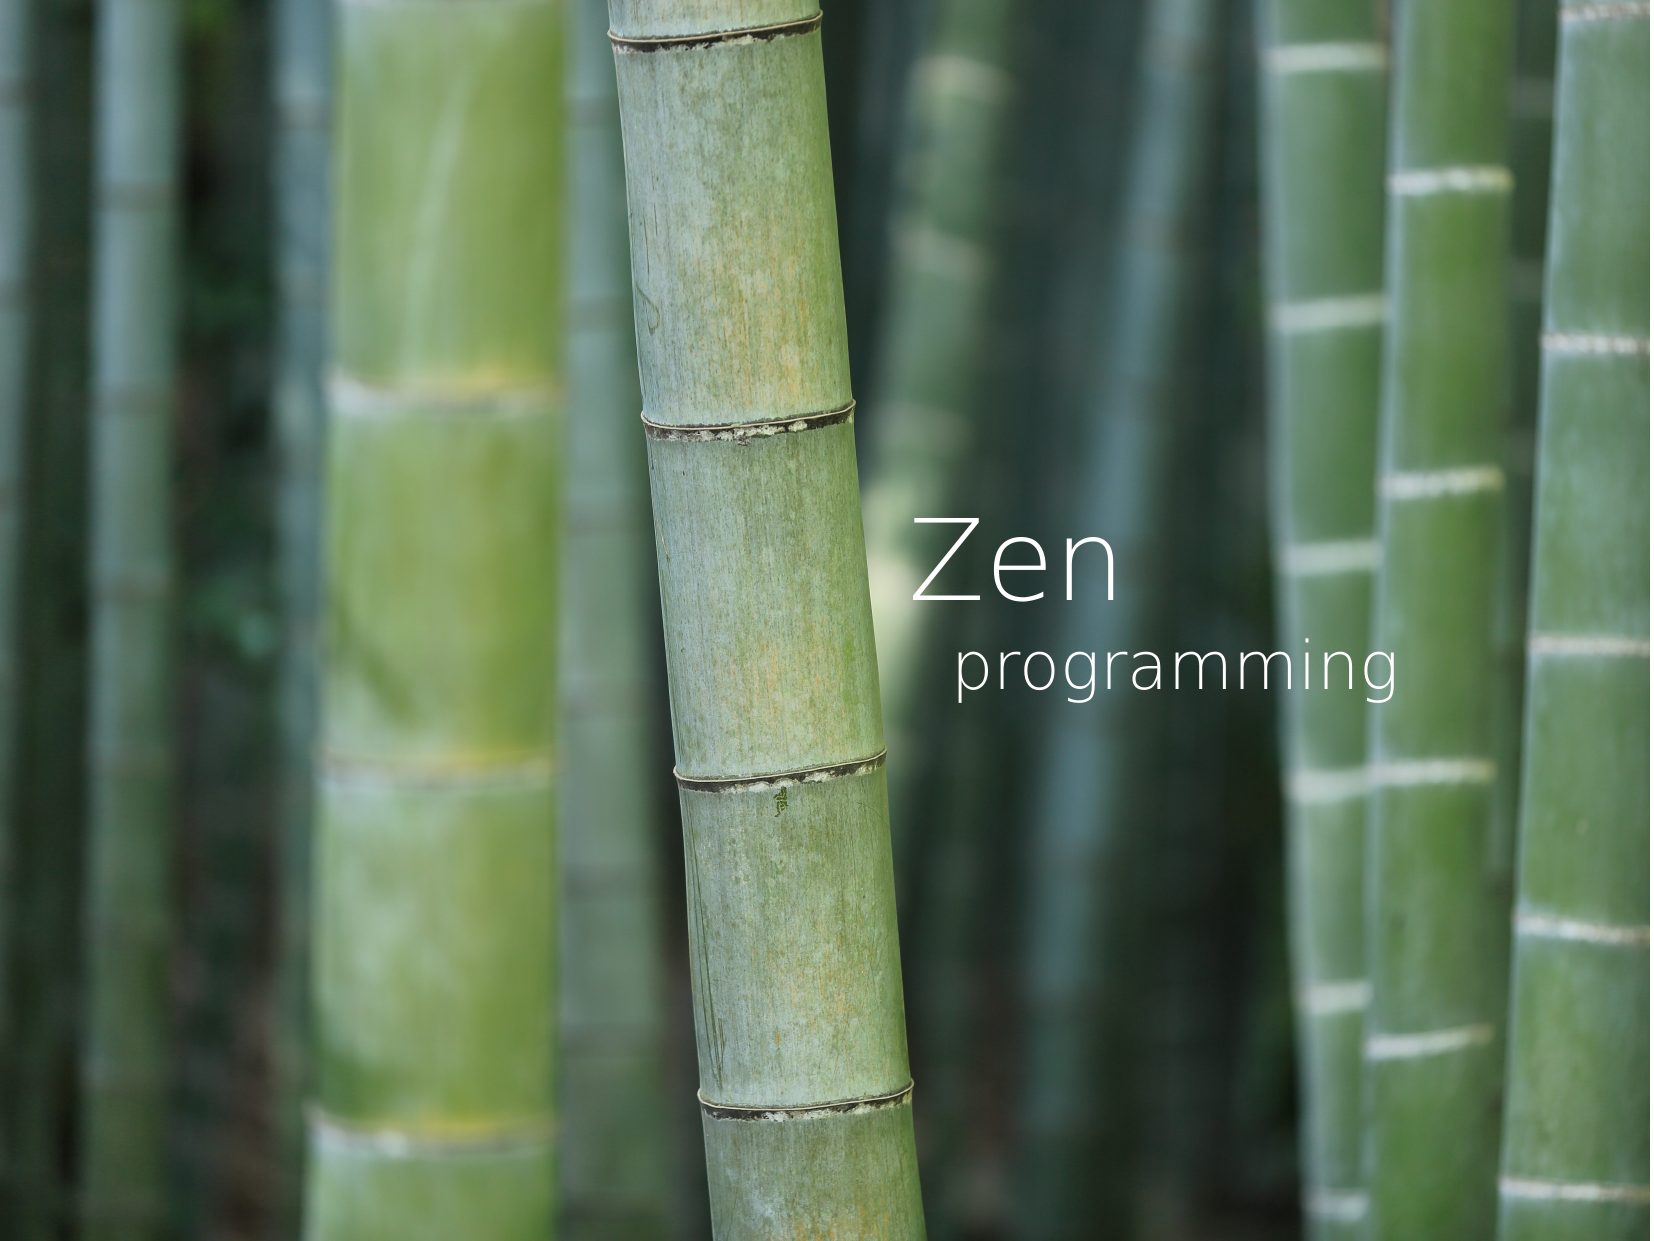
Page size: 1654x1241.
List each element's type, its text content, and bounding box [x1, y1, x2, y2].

picture [0, 0, 1650, 1241]
subtitle Zen programming [908, 433, 1654, 768]
